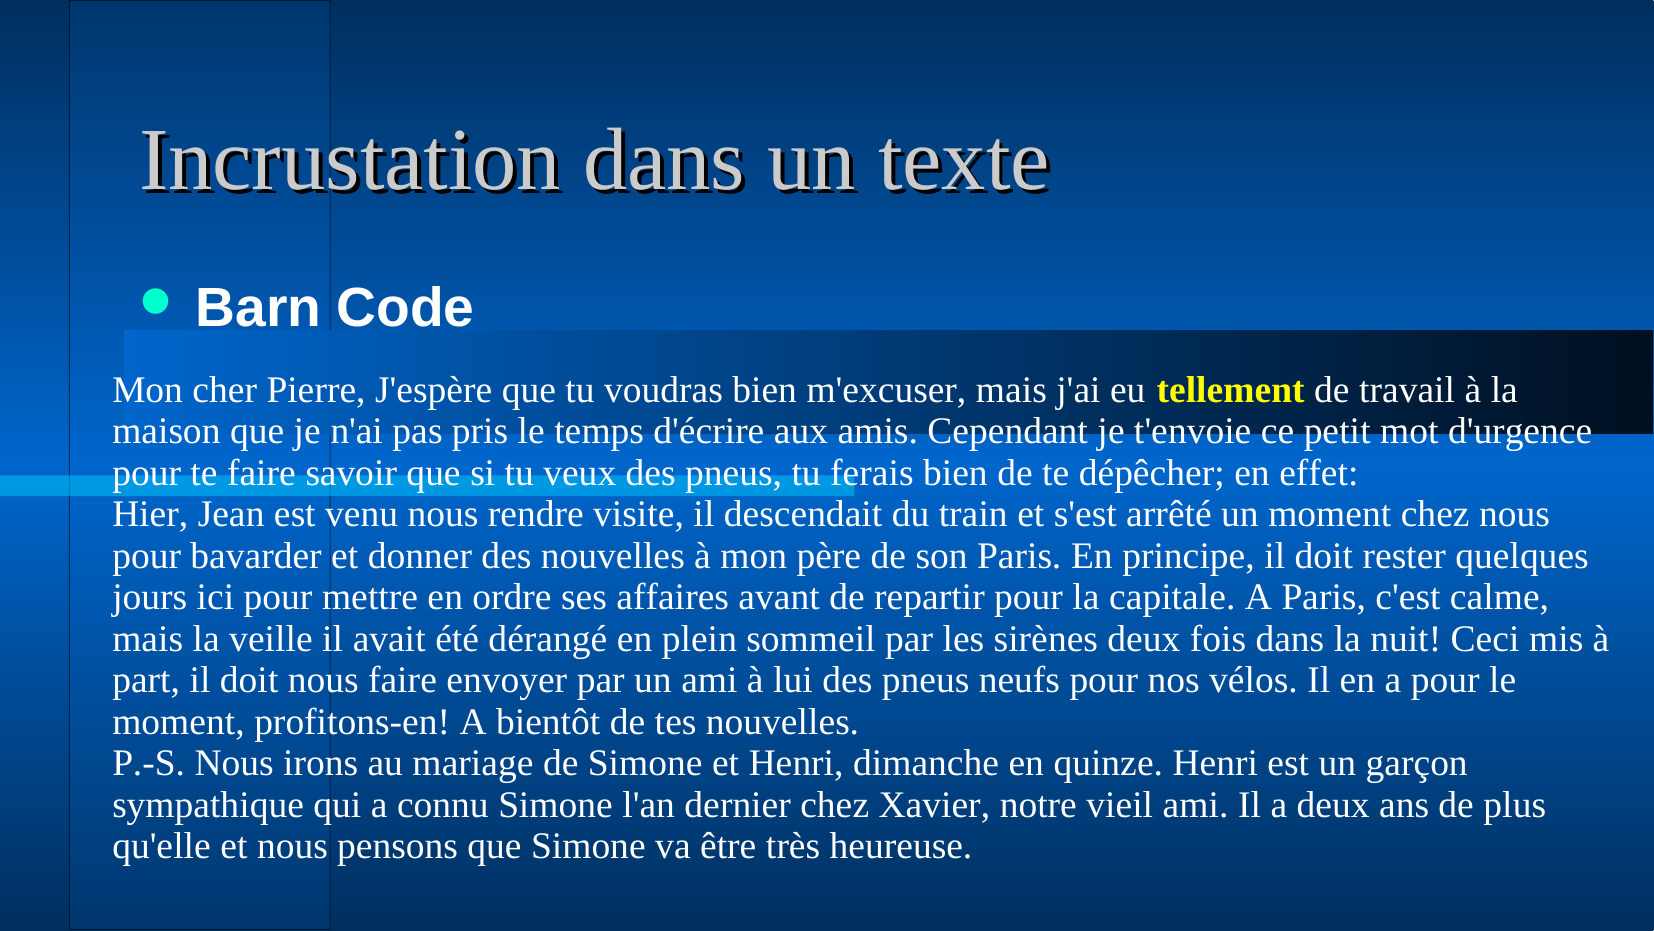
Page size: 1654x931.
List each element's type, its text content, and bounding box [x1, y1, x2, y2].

text_box Mon cher Pierre, J'espère que tu voudras bien m'excuser, mais j'ai eu tellement de travail à la maison que je n'ai pas pris le temps d'écrire aux amis. Cependant je t'envoie ce petit mot d'urgence pour te faire savoir que si tu veux des pneus, tu ferais bien de te dépêcher; en effet: Hier, Jean est venu nous rendre visite, il descendait du train et s'est arrêté un moment chez nous pour bavarder et donner des nouvelles à mon père de son Paris. En principe, il doit rester quelques jours ici pour mettre en ordre ses affaires avant de repartir pour la capitale. A Paris, c'est calme, mais la veille il avait été dérangé en plein sommeil par les sirènes deux fois dans la nuit! Ceci mis à part, il doit nous faire envoyer par un ami à lui des pneus neufs pour nos vélos. Il en a pour le moment, profitons-en! A bientôt de tes nouvelles. P.-S. Nous irons au mariage de Simone et Henri, dimanche en quinze. Henri est un garçon sympathique qui a connu Simone l'an dernier chez Xavier, notre vieil ami. Il a deux ans de plus qu'elle et nous pensons que Simone va être très heureuse. [97, 361, 1628, 916]
title Incrustation dans un texte [124, 82, 1530, 238]
list Barn Code [124, 268, 1530, 361]
